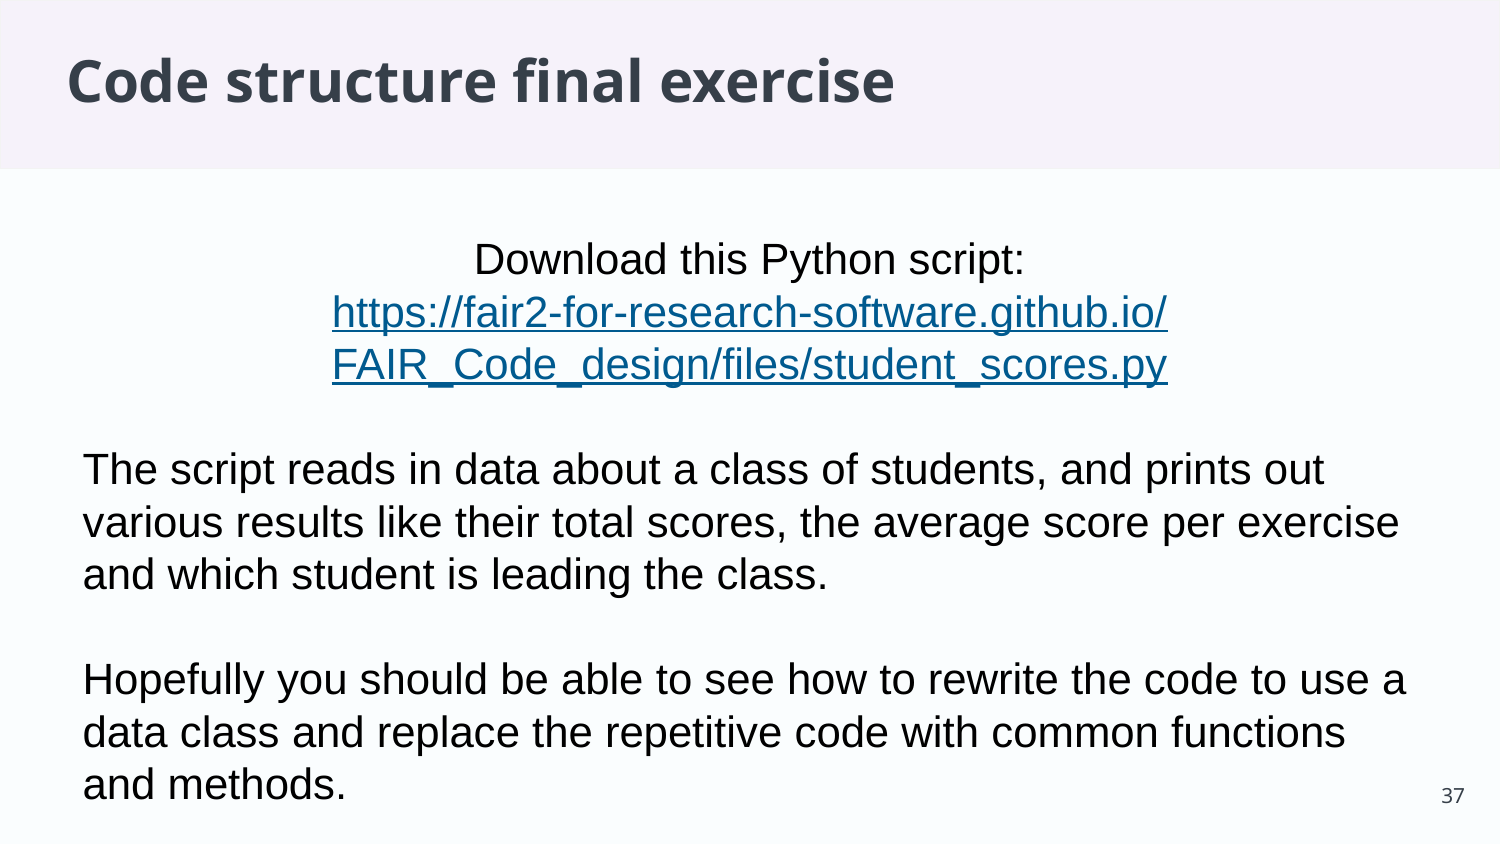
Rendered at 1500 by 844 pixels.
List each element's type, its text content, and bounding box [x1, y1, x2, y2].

title Code structure final exercise [51, 28, 1390, 141]
slide_number <number> [1389, 764, 1480, 830]
text_box Download this Python script: https://fair2-for-research-software.github.io/ FAIR_Code_design/files/student_scores.py The script reads in data about a class of students, and prints out various results like their total scores, the average score per exercise and which student is leading the class. Hopefully you should be able to see how to rewrite the code to use a data class and replace the repetitive code with common functions and methods. [67, 215, 1433, 824]
